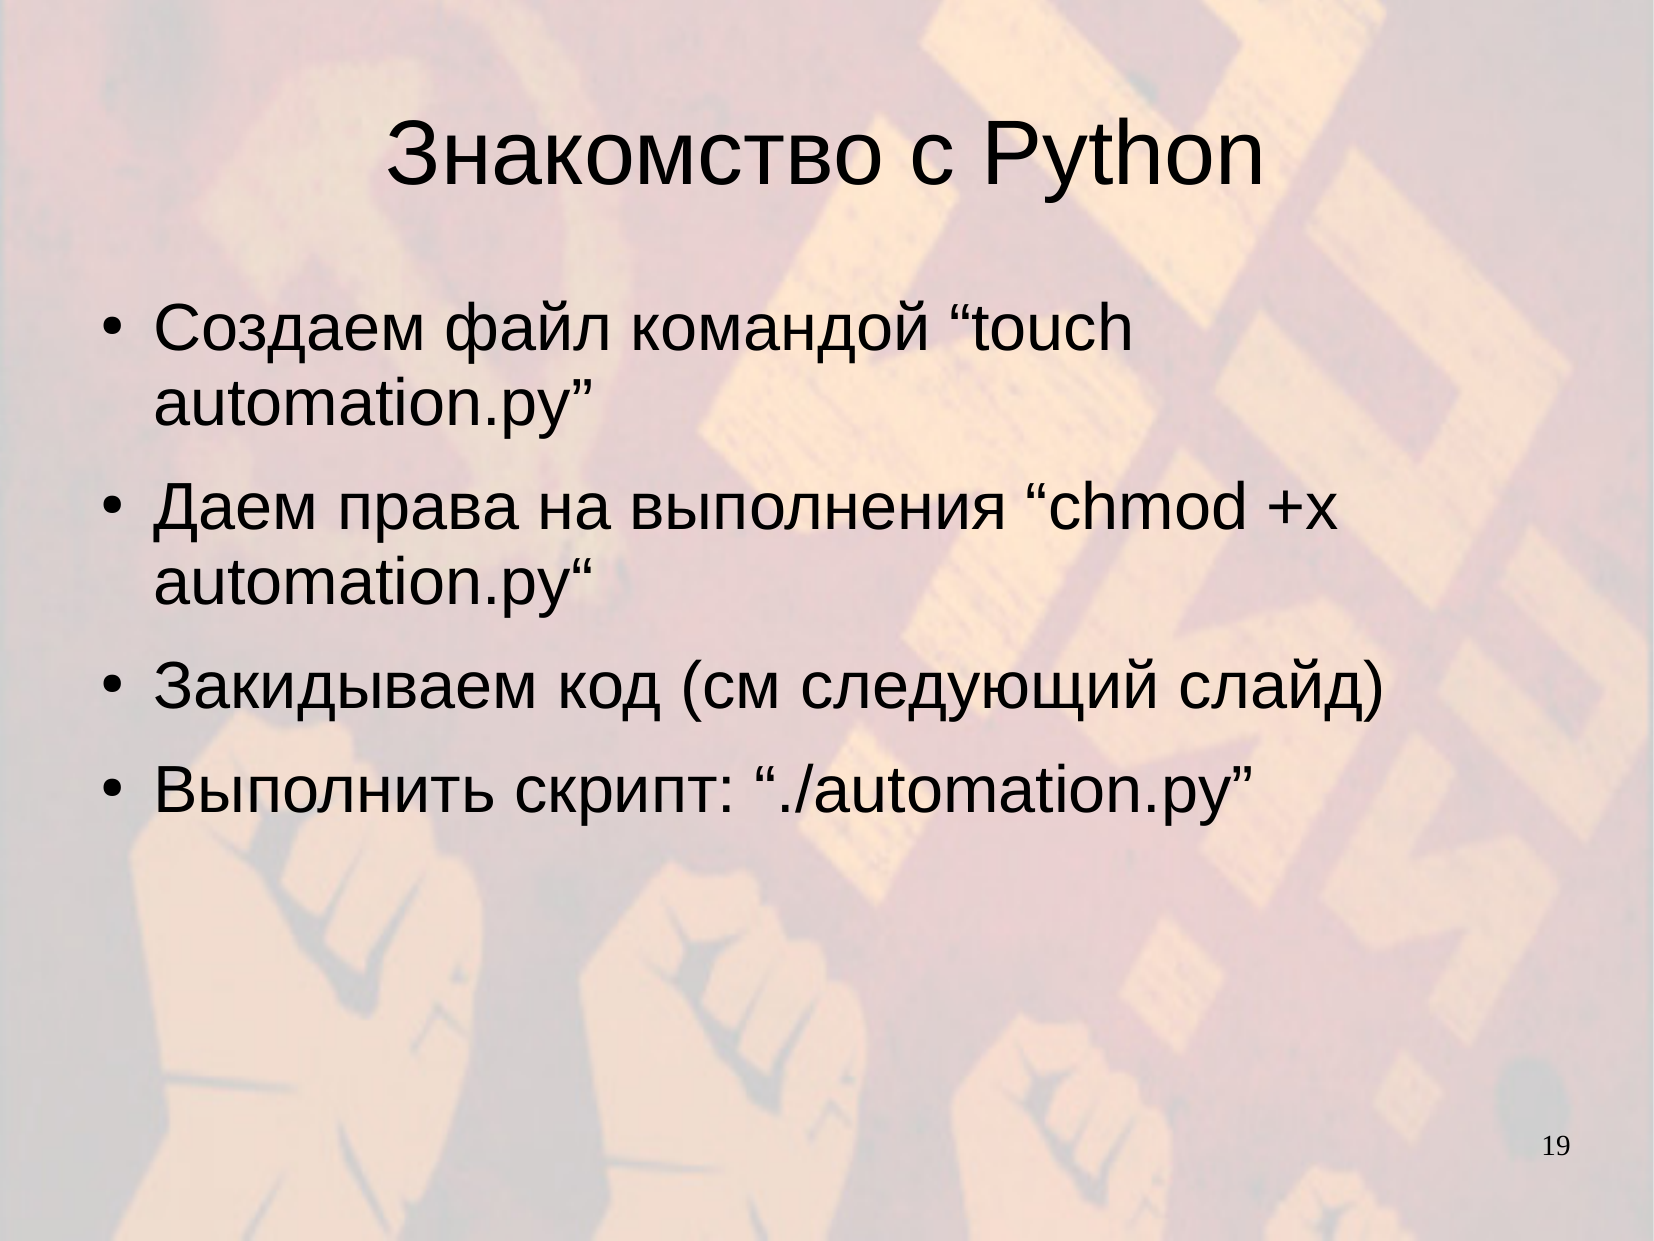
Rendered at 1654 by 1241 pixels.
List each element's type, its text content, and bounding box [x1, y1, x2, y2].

list Создаем файл командой “touch automation.py” Даем права на выполнения “chmod +x automation.py“ Закидываем код (см следующий слайд) Выполнить скрипт: “./automation.py” [82, 290, 1571, 1010]
title Знакомство с Python [82, 49, 1571, 257]
picture [0, 0, 1654, 1241]
